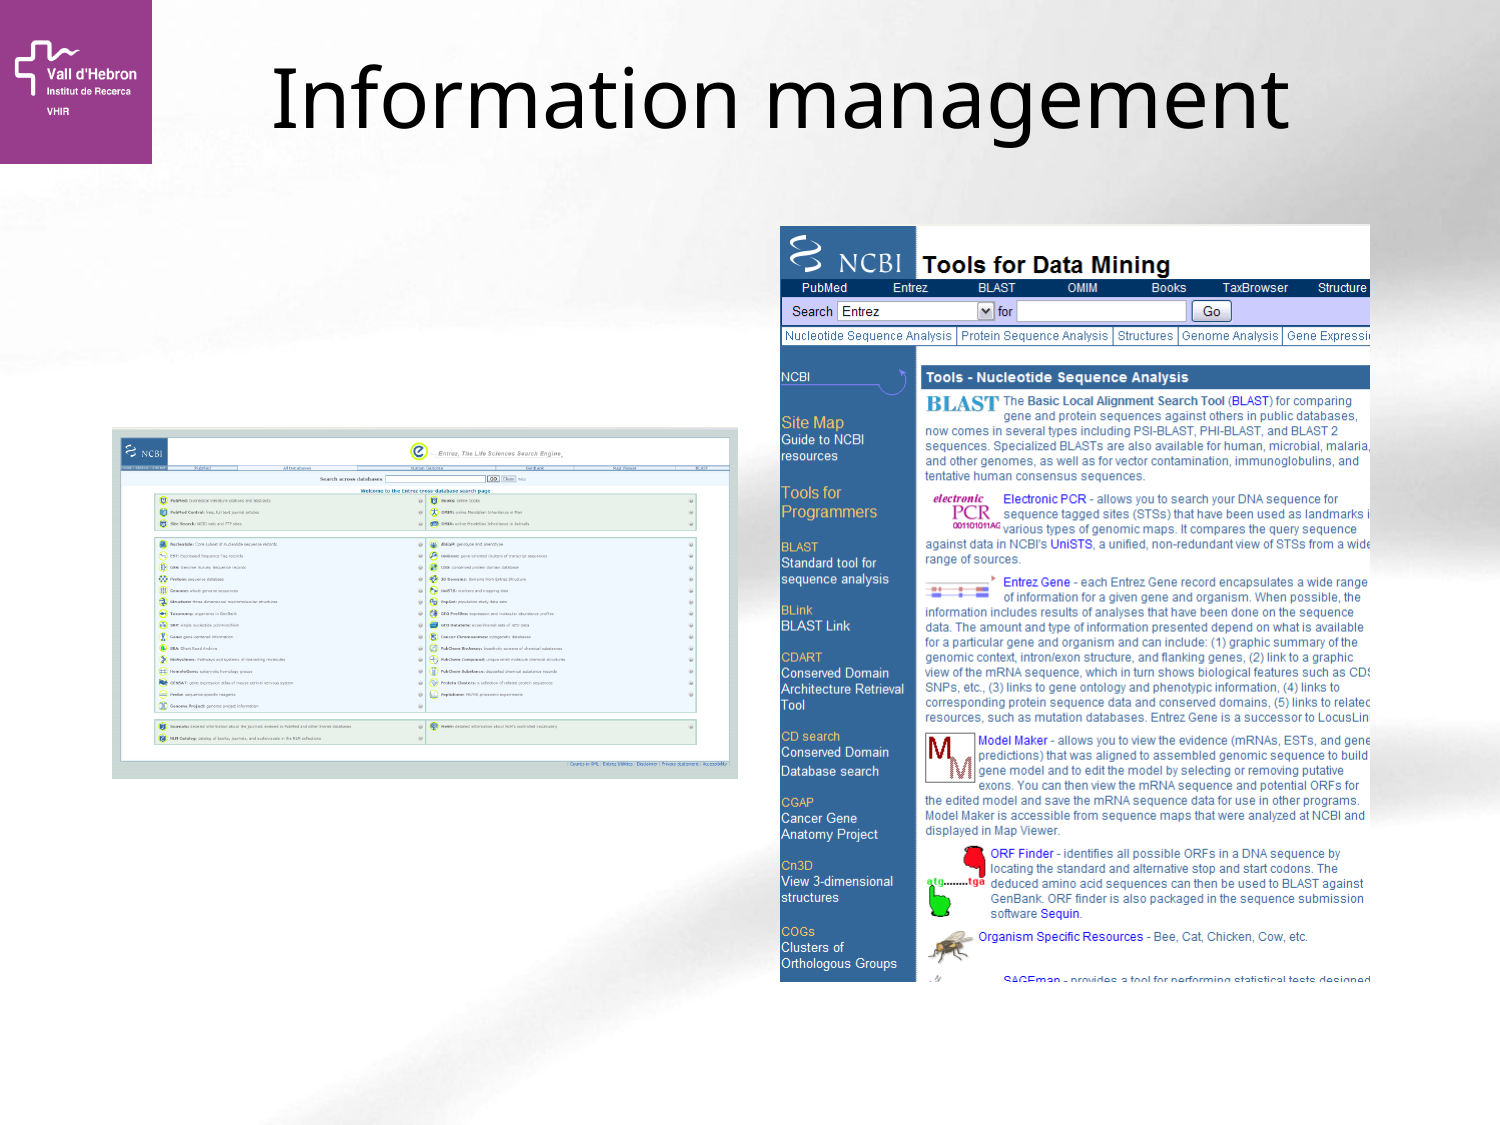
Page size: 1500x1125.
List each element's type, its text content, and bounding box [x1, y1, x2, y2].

picture [0, 0, 1500, 1125]
text_box Information management [225, 37, 1338, 168]
